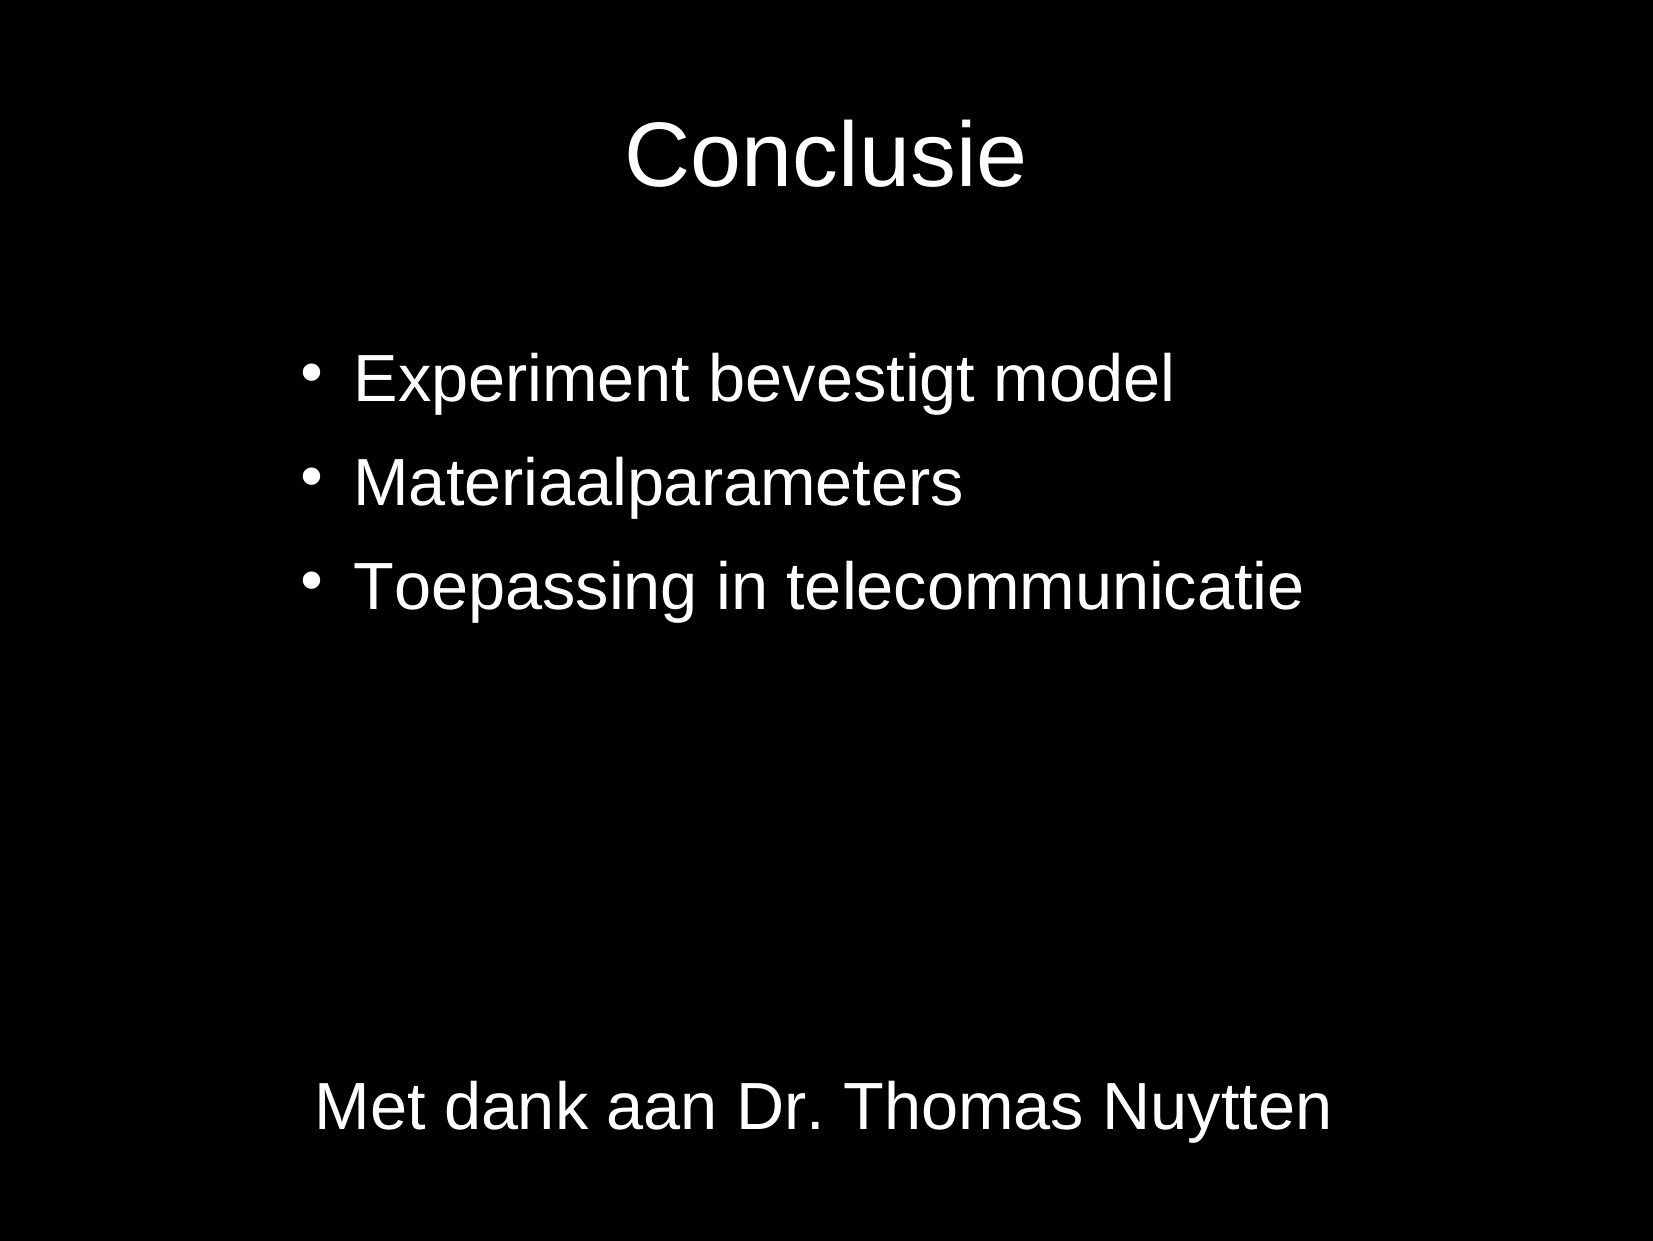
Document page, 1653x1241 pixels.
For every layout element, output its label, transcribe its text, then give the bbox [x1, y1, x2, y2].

title Conclusie [82, 49, 1571, 257]
list Experiment bevestigt model Materiaalparameters Toepassing in telecommunicatie [282, 337, 1371, 638]
text_box Met dank aan Dr. Thomas Nuytten [80, 1065, 1568, 1149]
